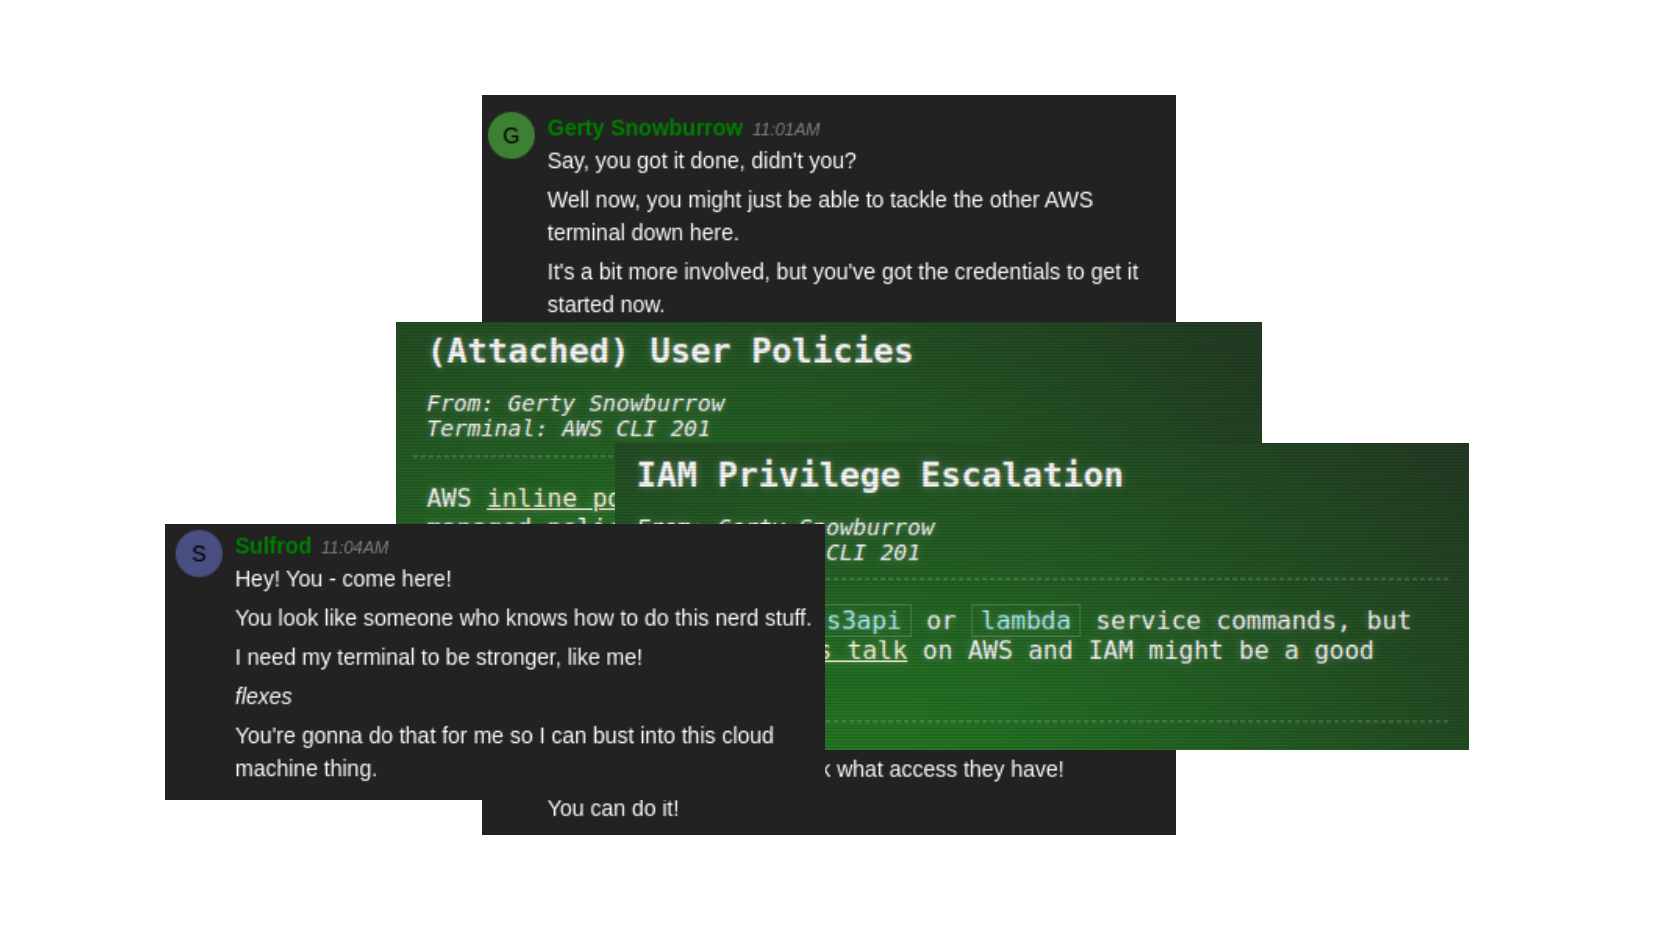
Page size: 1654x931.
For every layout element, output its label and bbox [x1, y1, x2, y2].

picture [165, 95, 1469, 835]
